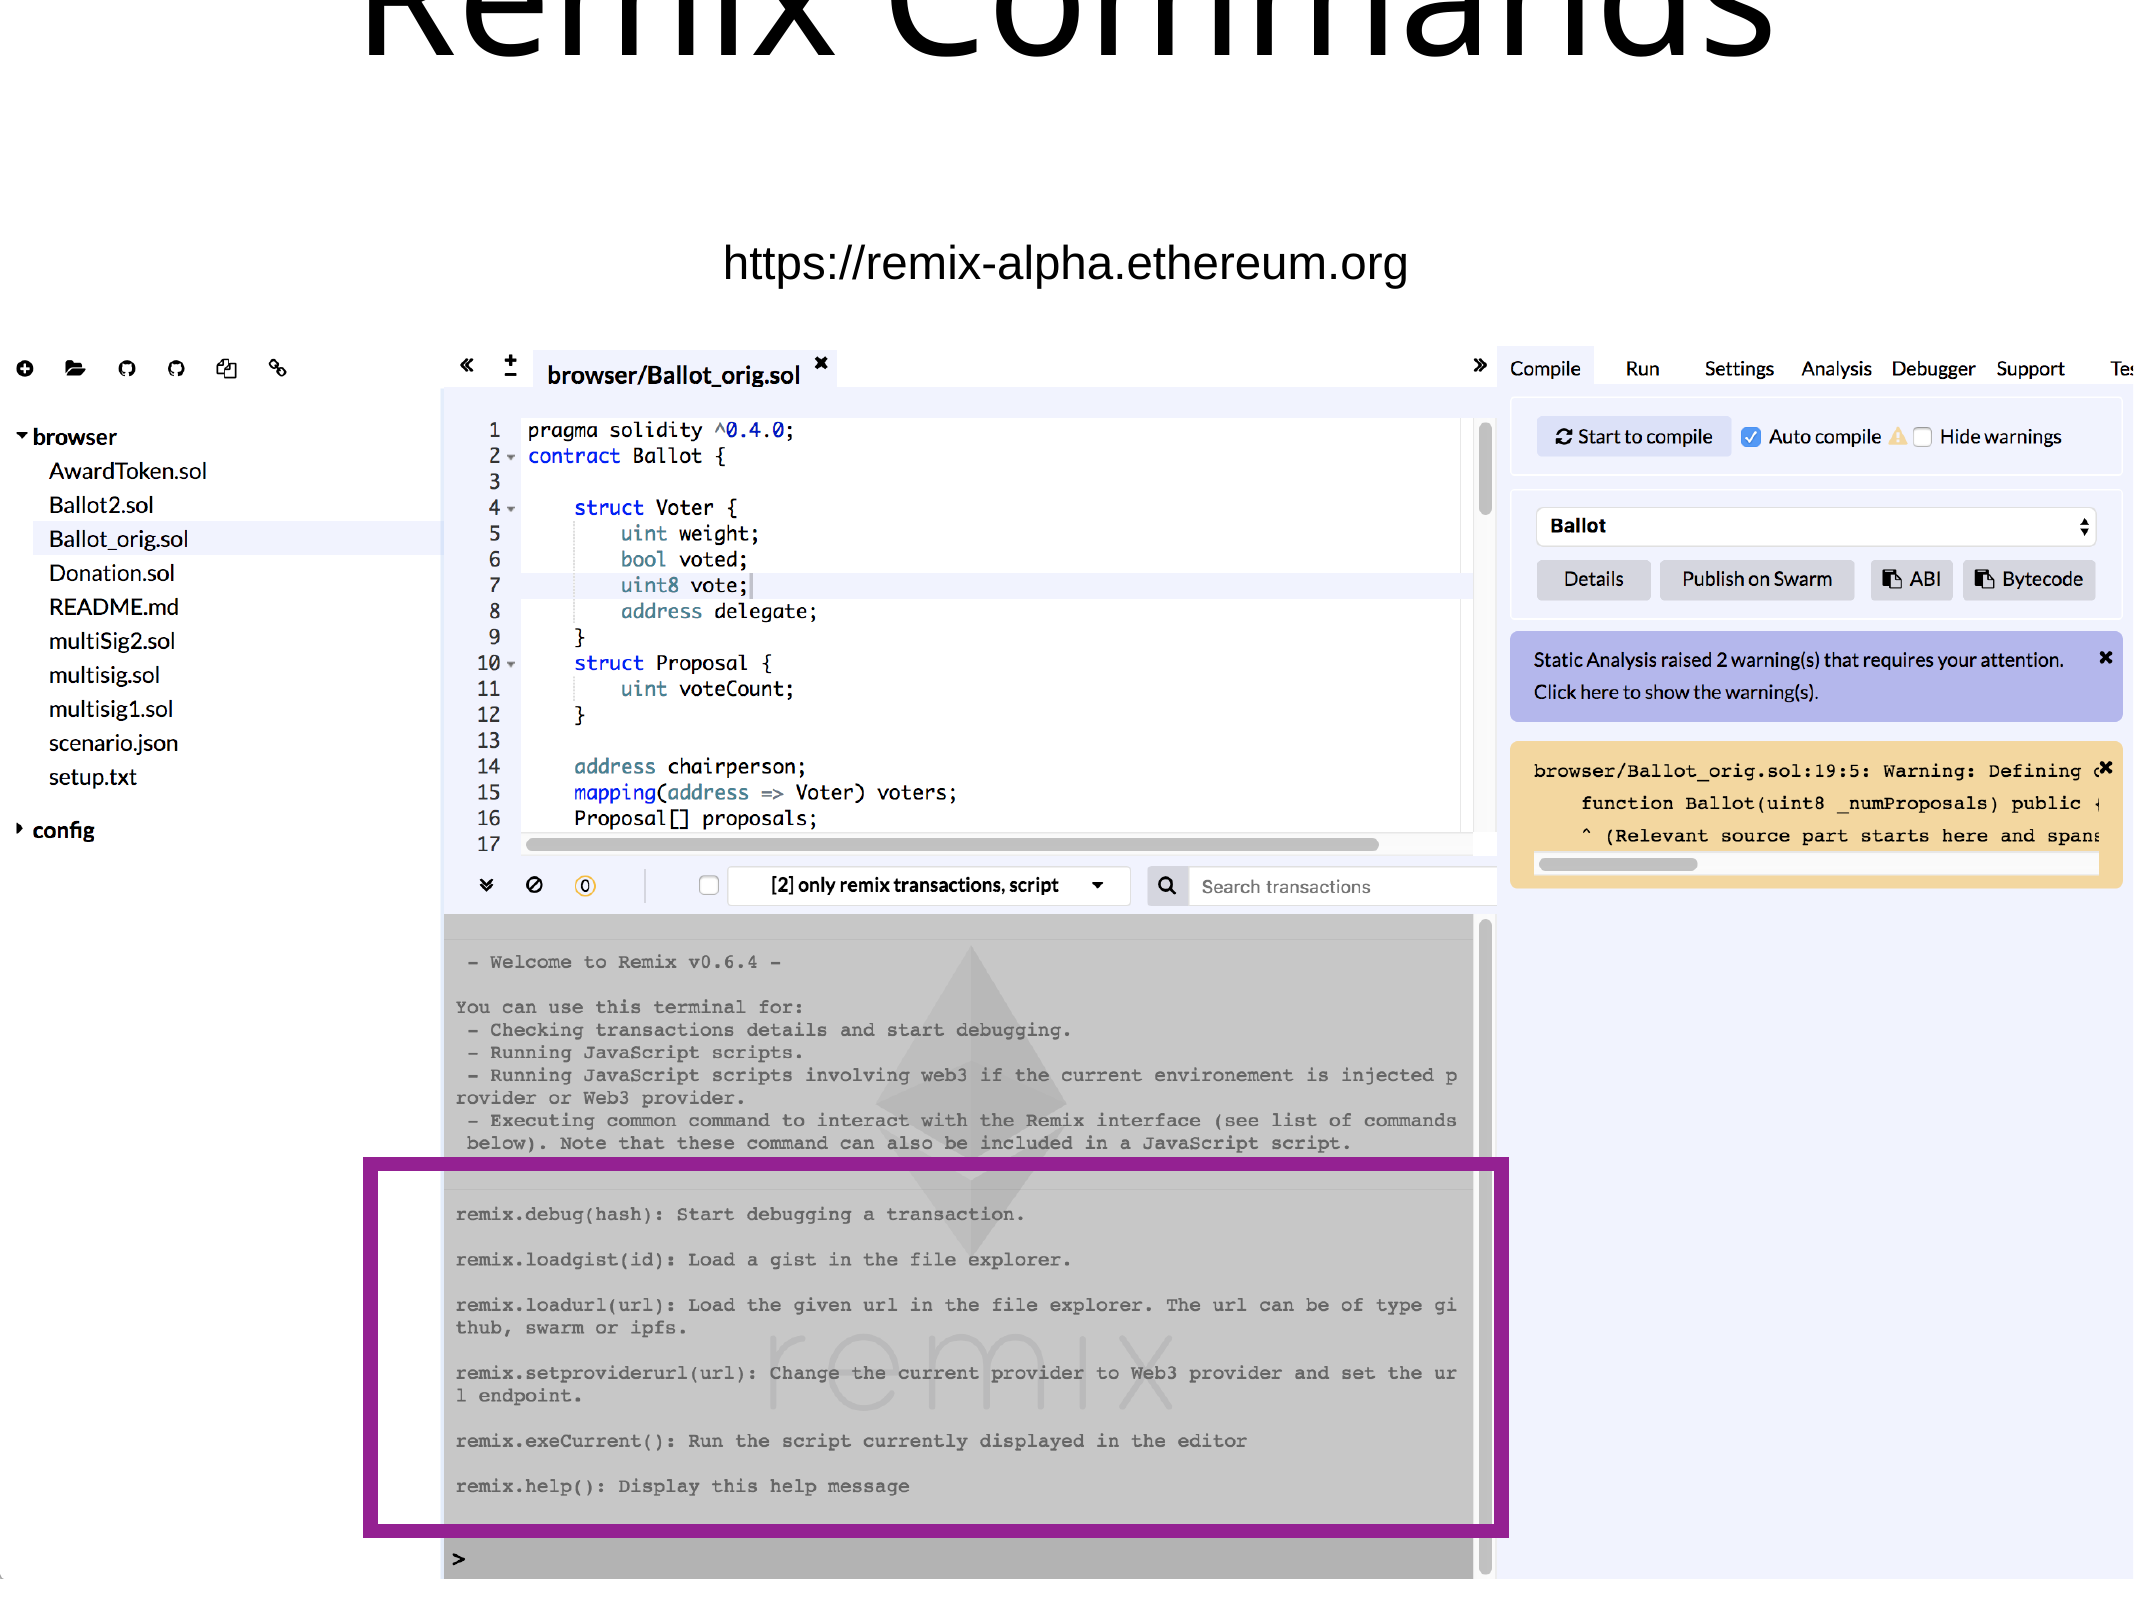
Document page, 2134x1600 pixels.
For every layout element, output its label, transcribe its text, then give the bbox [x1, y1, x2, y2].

subtitle https://remix-alpha.ethereum.org [208, 225, 1925, 346]
title Remix Commands [208, 0, 1925, 225]
picture [0, 346, 2134, 1579]
